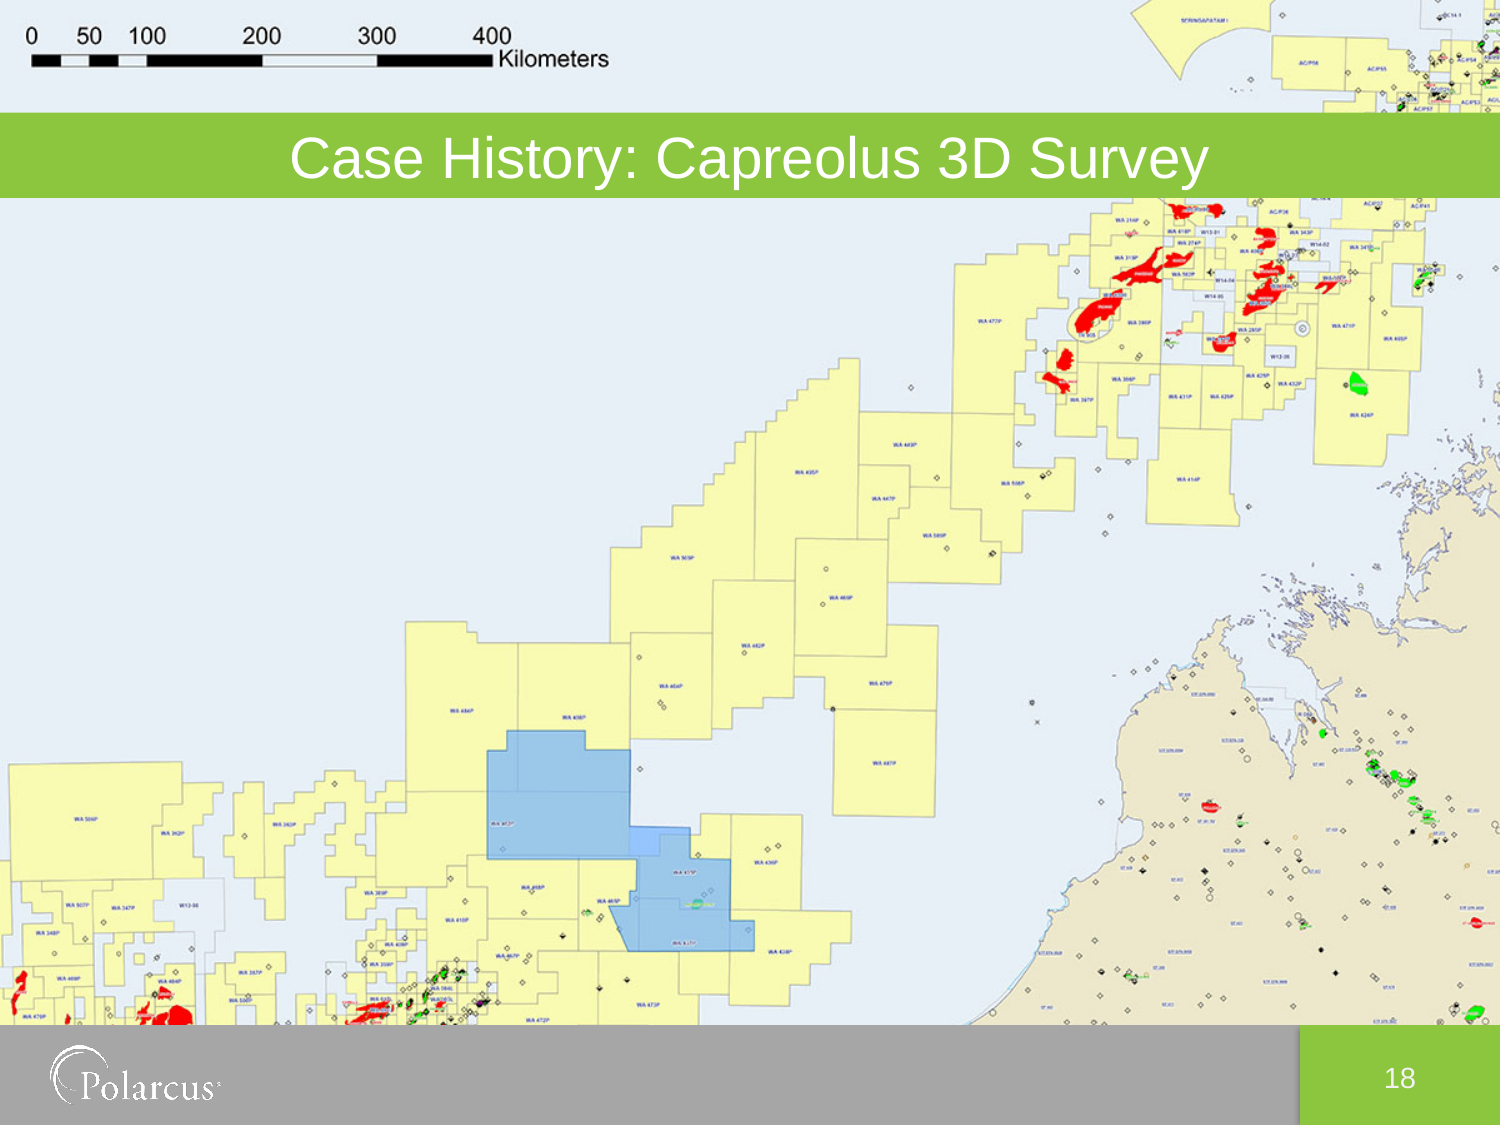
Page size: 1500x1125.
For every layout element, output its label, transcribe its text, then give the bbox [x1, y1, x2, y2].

picture [0, 198, 1500, 1025]
picture [0, 0, 1500, 112]
text_box Case History: Capreolus 3D Survey [0, 112, 1500, 198]
picture [50, 1045, 221, 1105]
